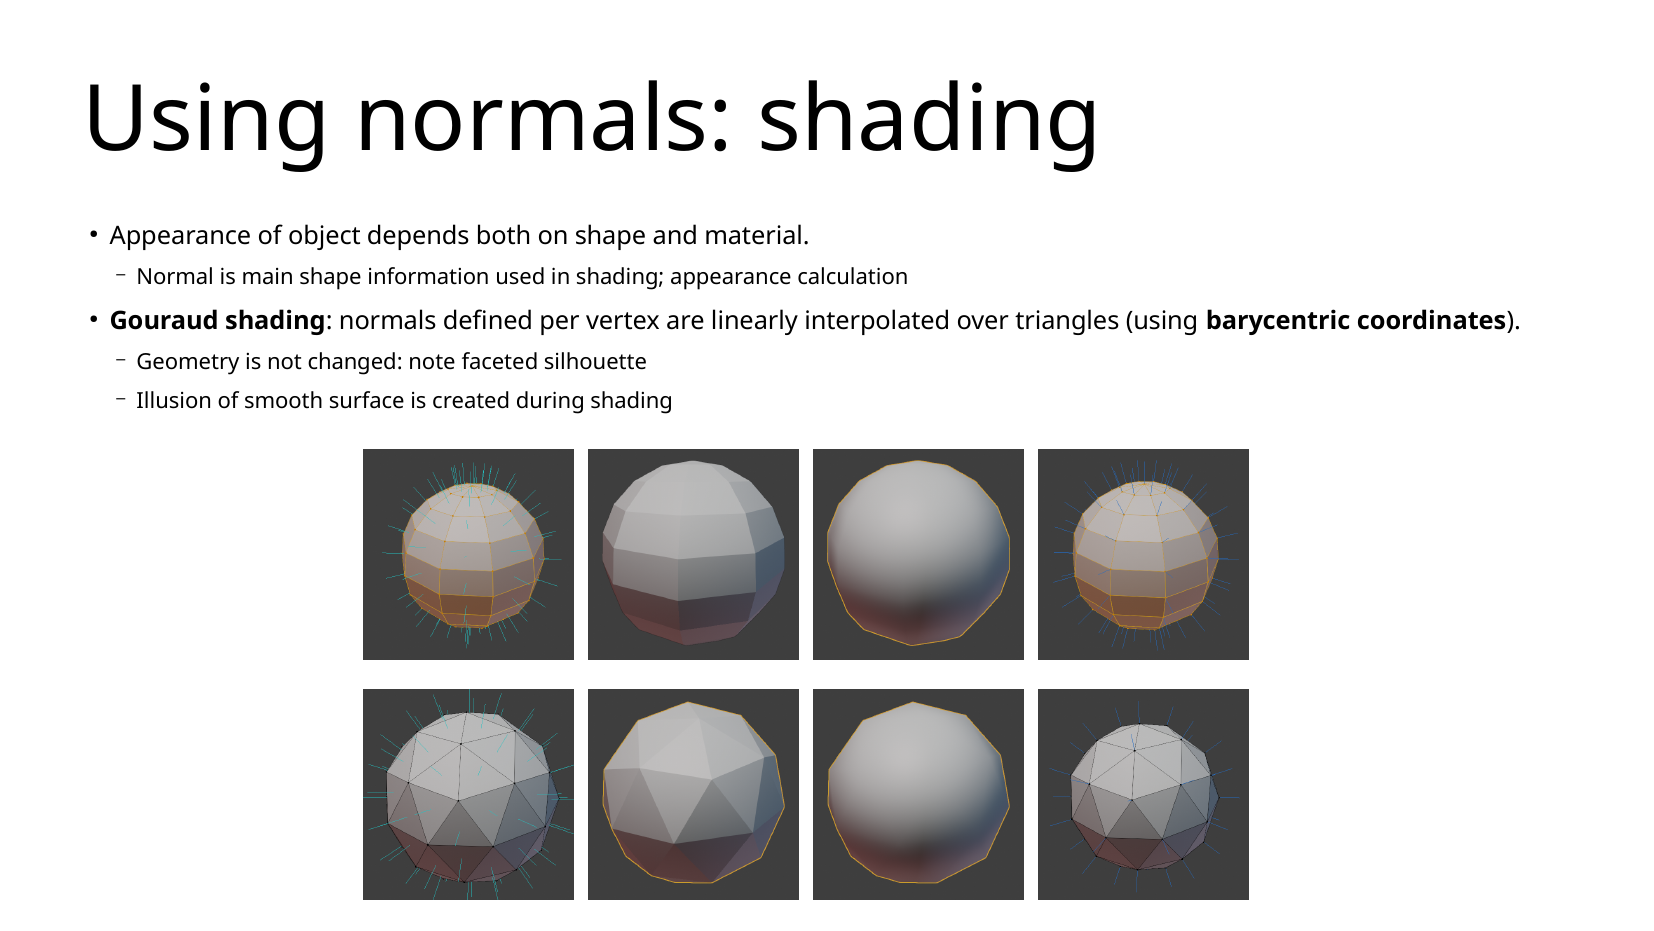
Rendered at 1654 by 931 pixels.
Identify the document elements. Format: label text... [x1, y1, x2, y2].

picture [813, 449, 1024, 661]
picture [363, 689, 574, 901]
picture [588, 449, 799, 661]
title Using normals: shading [82, 37, 1571, 193]
picture [813, 689, 1024, 901]
list Appearance of object depends both on shape and material. Normal is main shape information used in shading; appearance calculation Gouraud shading: normals defined per vertex are linearly interpolated over triangles (using barycentric coordinates). Geometry is not changed: note faceted silhouette Illusion of smooth surface is created during shading [82, 217, 1571, 421]
picture [363, 449, 574, 661]
picture [1038, 449, 1249, 661]
picture [588, 689, 799, 901]
picture [1038, 689, 1249, 901]
